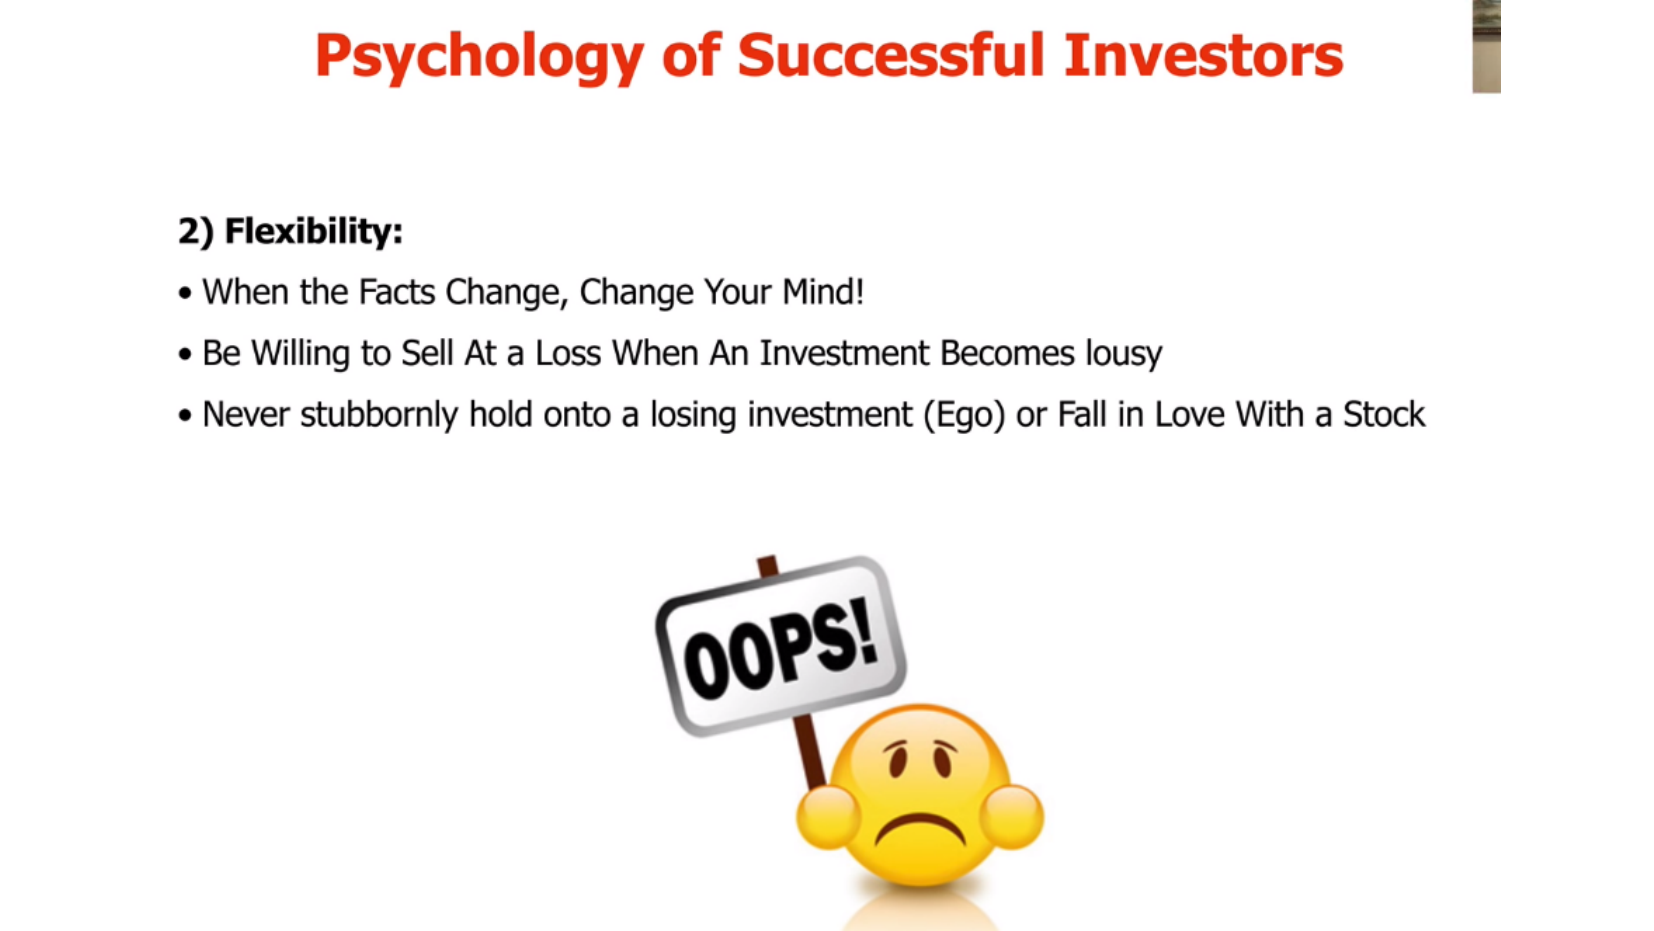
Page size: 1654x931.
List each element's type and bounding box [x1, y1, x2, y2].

picture [160, 0, 1501, 931]
